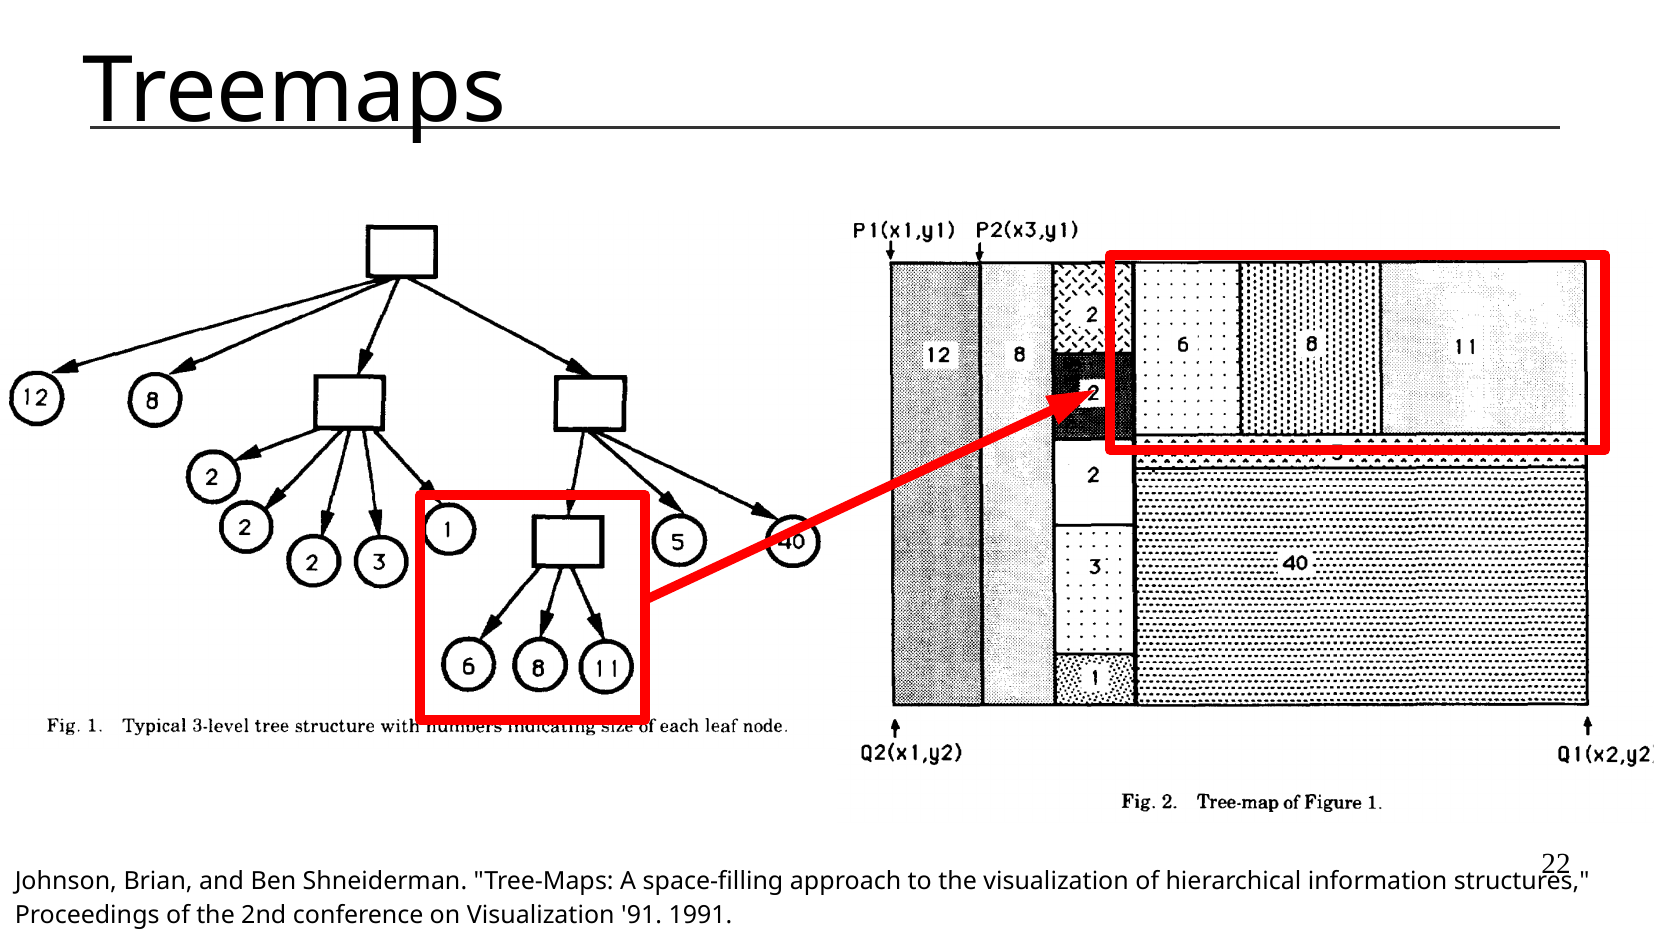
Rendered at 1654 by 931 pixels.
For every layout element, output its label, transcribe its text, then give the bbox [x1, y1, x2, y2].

title Treemaps [82, 32, 1571, 140]
text_box Johnson, Brian, and Ben Shneiderman. "Tree-Maps: A space-filling approach to the visualization of hierarchical information structures," Proceedings of the 2nd conference on Visualization '91. 1991. [0, 855, 1654, 930]
picture [0, 209, 1654, 823]
